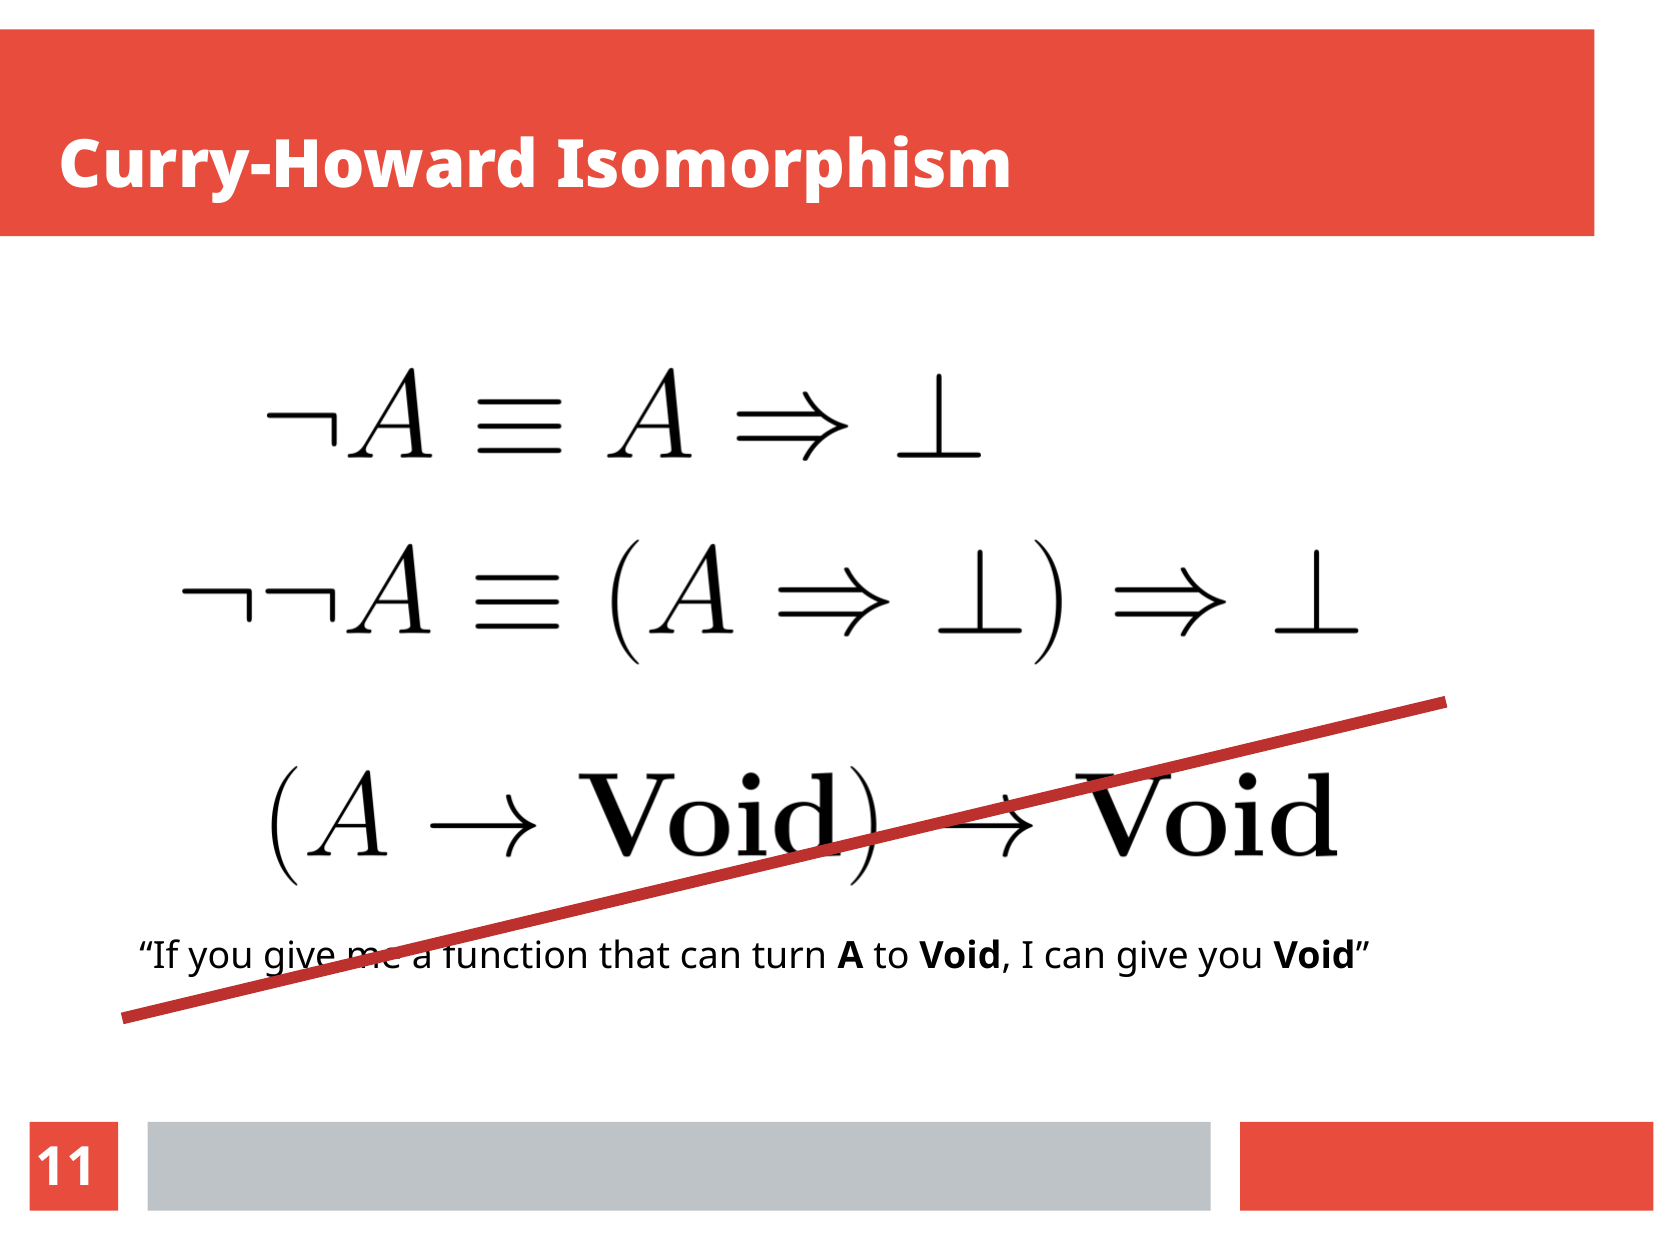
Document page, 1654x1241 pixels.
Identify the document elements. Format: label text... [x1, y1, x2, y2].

text_box “If you give me a function that can turn A to Void, I can give you Void” [313, 920, 1506, 980]
text_box “If you give me a function that can turn A to Void, I can give you Void” [124, 920, 504, 980]
picture [240, 341, 1010, 488]
picture [244, 740, 1256, 914]
text_box 11 [20, 1119, 254, 1210]
picture [589, 740, 1365, 914]
title Curry-Howard Isomorphism [59, 58, 1595, 207]
picture [155, 512, 1387, 695]
